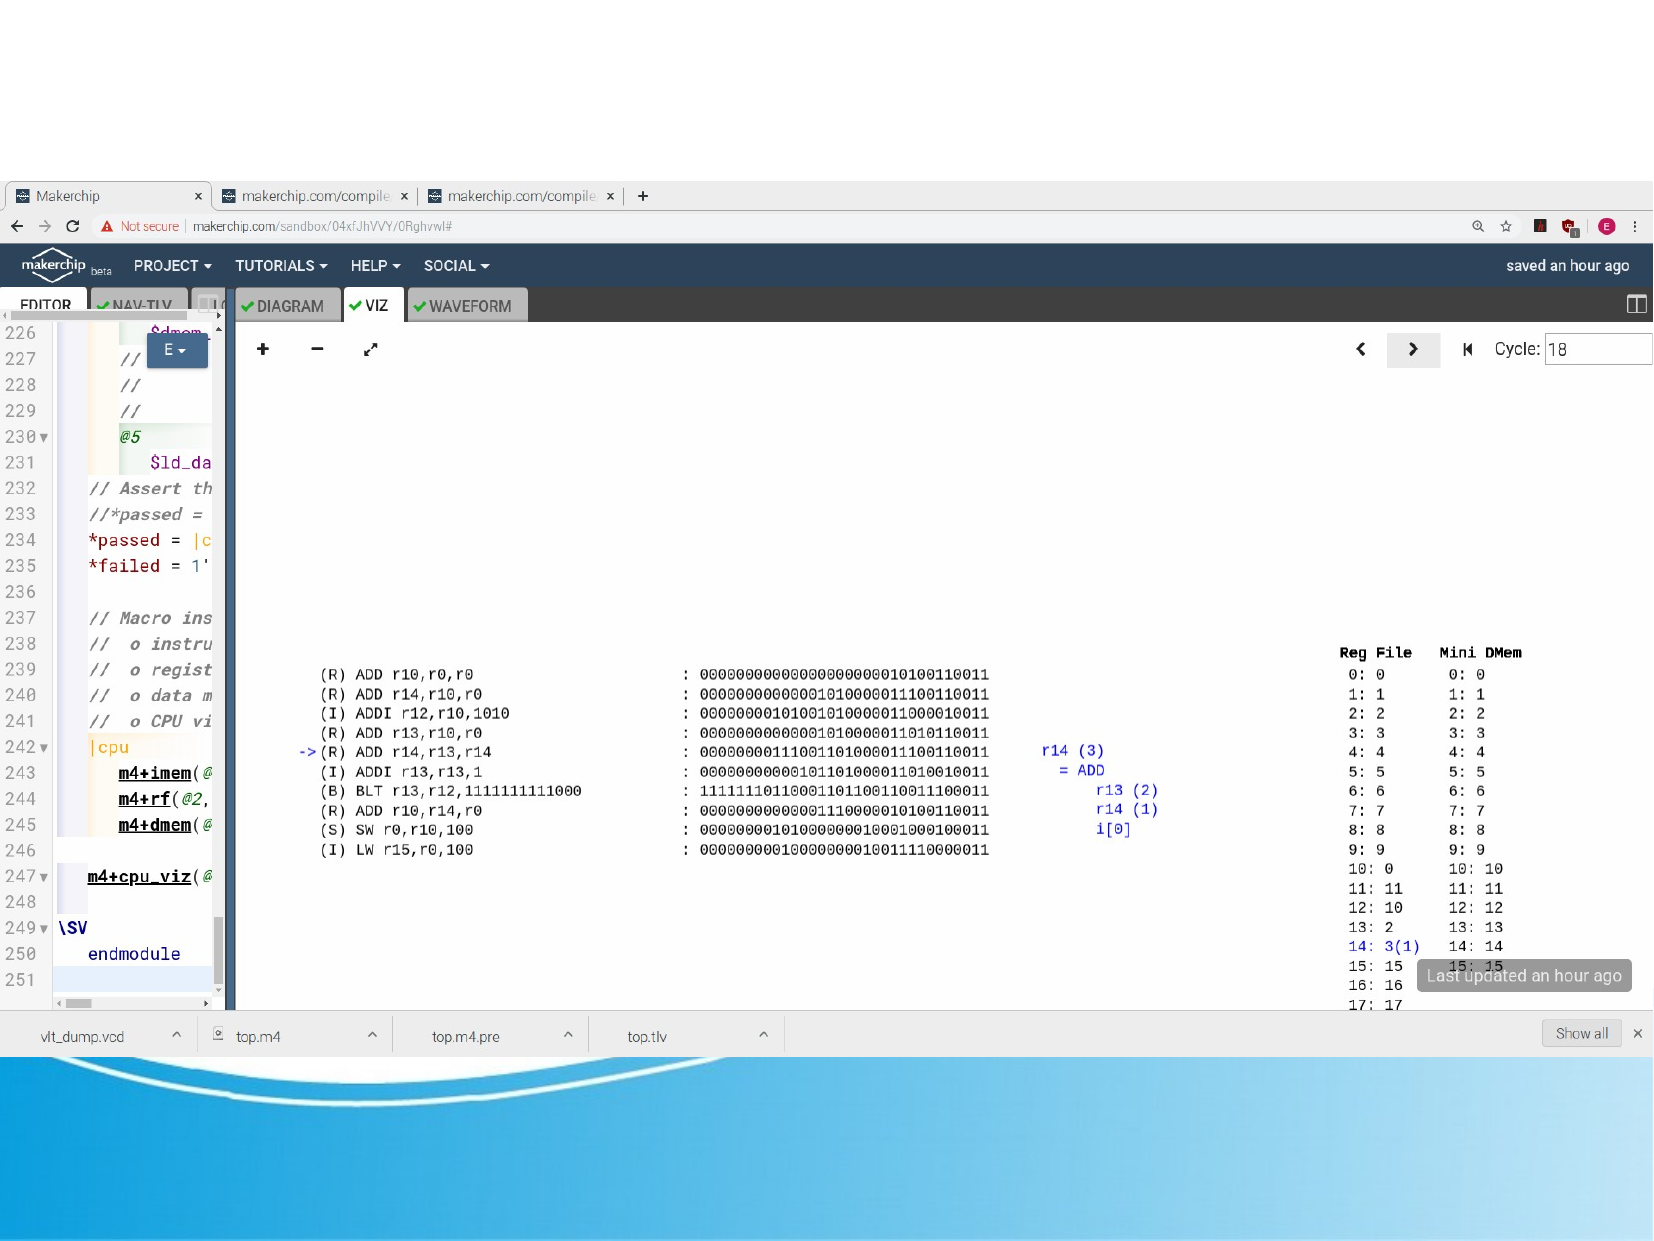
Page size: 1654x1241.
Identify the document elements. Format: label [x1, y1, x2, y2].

picture [0, 181, 1654, 1241]
